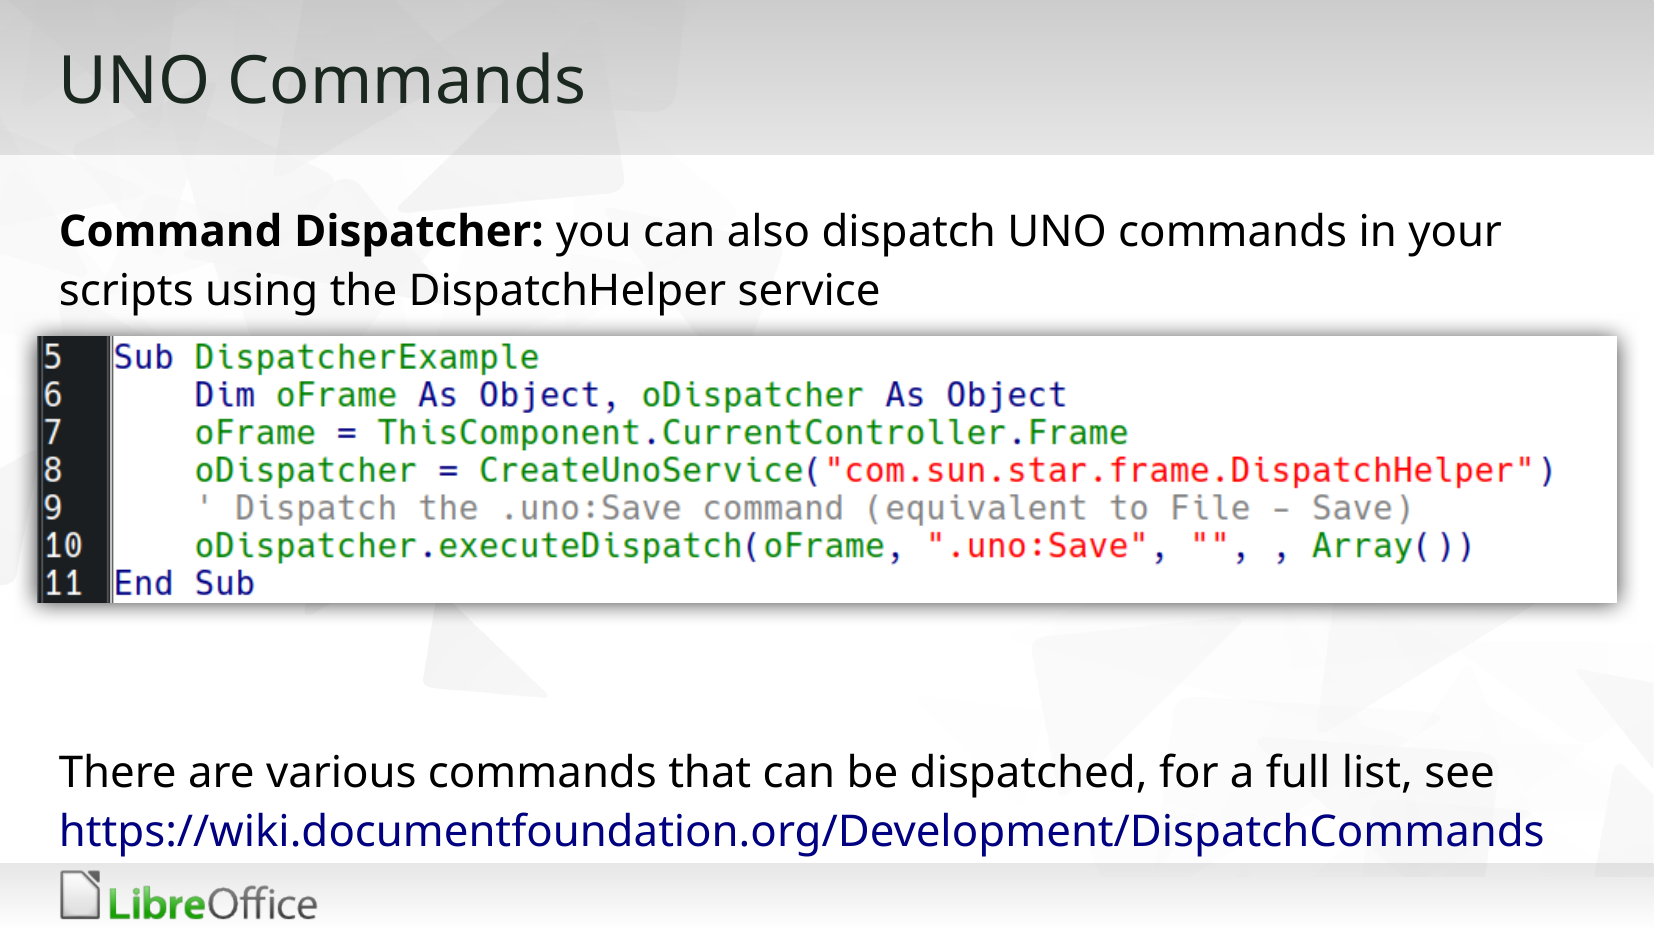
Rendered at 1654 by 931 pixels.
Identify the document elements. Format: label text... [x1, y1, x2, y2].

title UNO Commands [59, 22, 1595, 133]
list Command Dispatcher: you can also dispatch UNO commands in your scripts using the DispatchHelper service There are various commands that can be dispatched, for a full list, see https://wiki.documentfoundation.org/Development/DispatchCommands [59, 199, 1567, 319]
picture [0, 0, 1654, 877]
picture [41, 851, 337, 931]
list Command Dispatcher: you can also dispatch UNO commands in your scripts using the DispatchHelper service There are various commands that can be dispatched, for a full list, see https://wiki.documentfoundation.org/Development/DispatchCommands [59, 622, 1567, 848]
